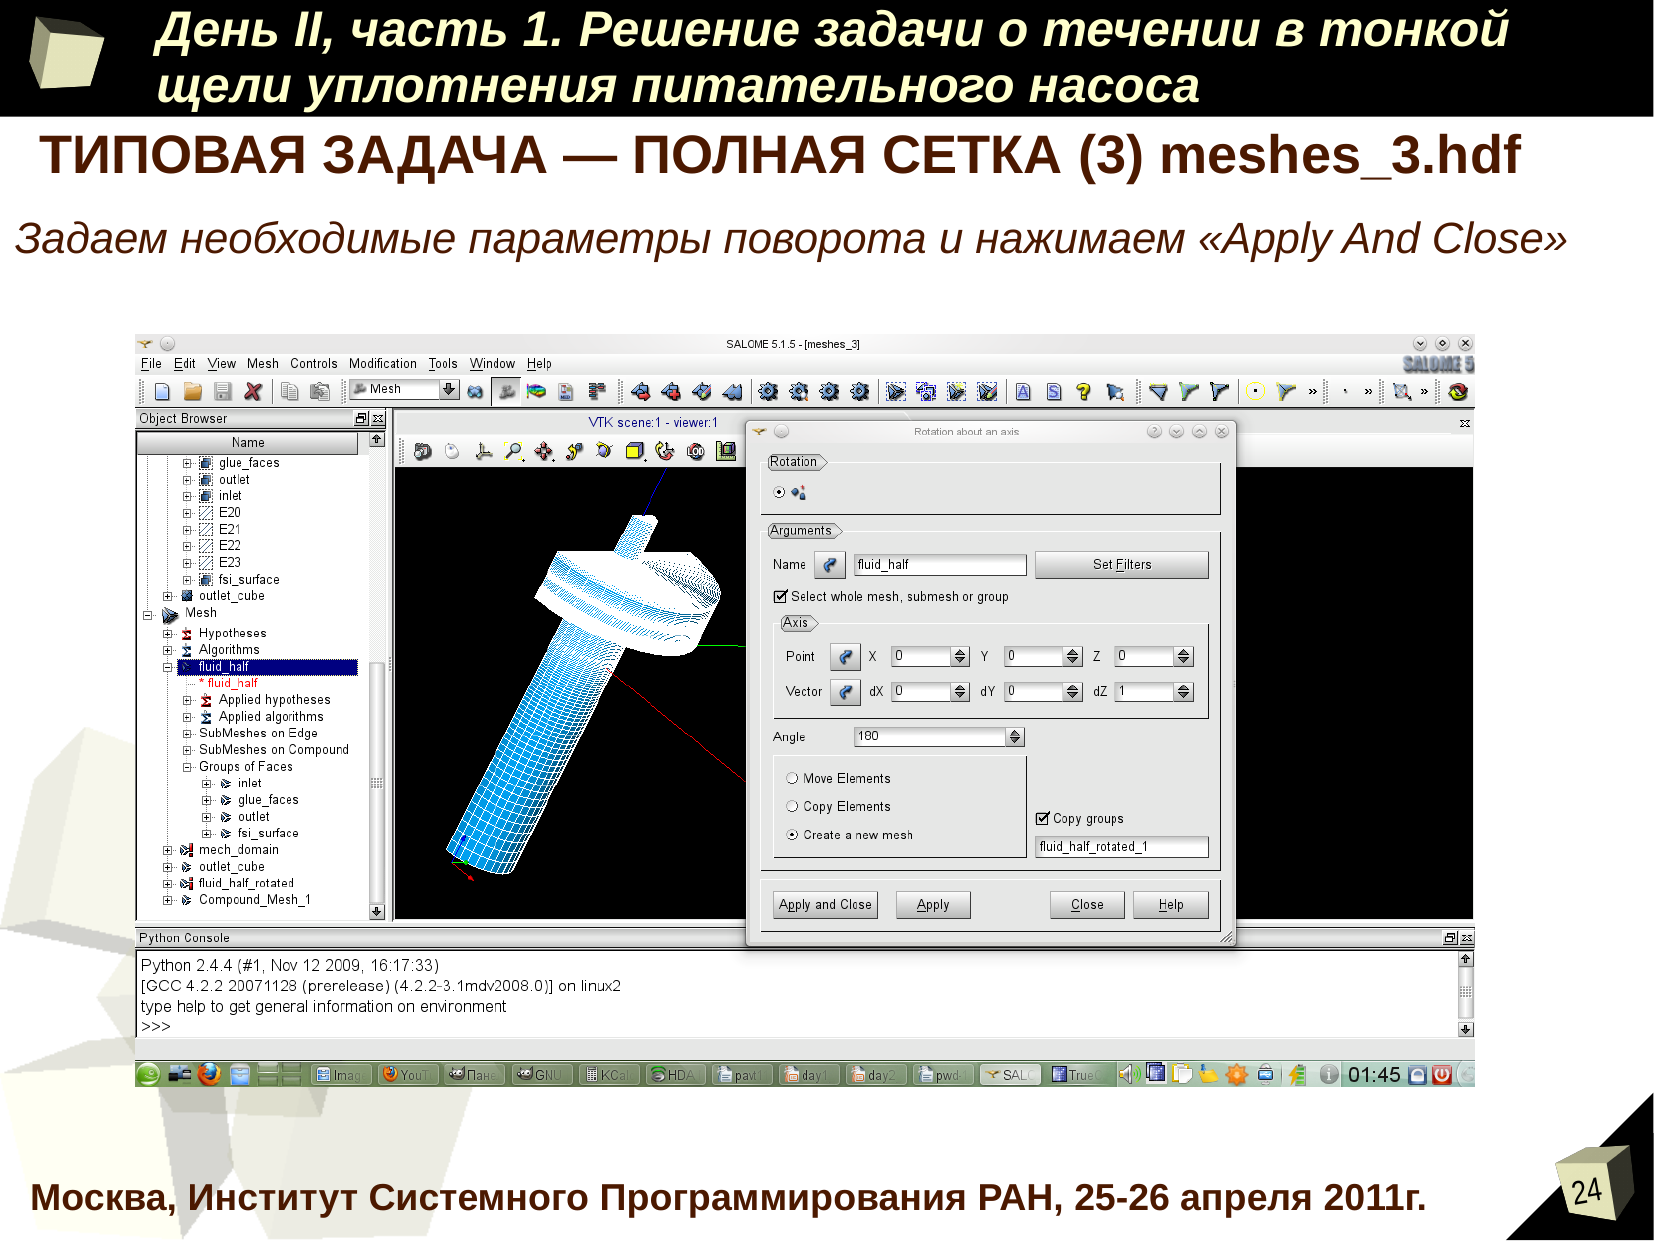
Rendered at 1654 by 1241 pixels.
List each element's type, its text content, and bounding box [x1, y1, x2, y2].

picture [464, 1193, 472, 1198]
text_box Задаем необходимые параметры поворота и нажимаем «Apply And Close» [0, 206, 1654, 355]
text_box ТИПОВАЯ ЗАДАЧА — ПОЛНАЯ СЕТКА (3) meshes_3.hdf [24, 117, 1625, 206]
picture [0, 334, 1475, 1241]
